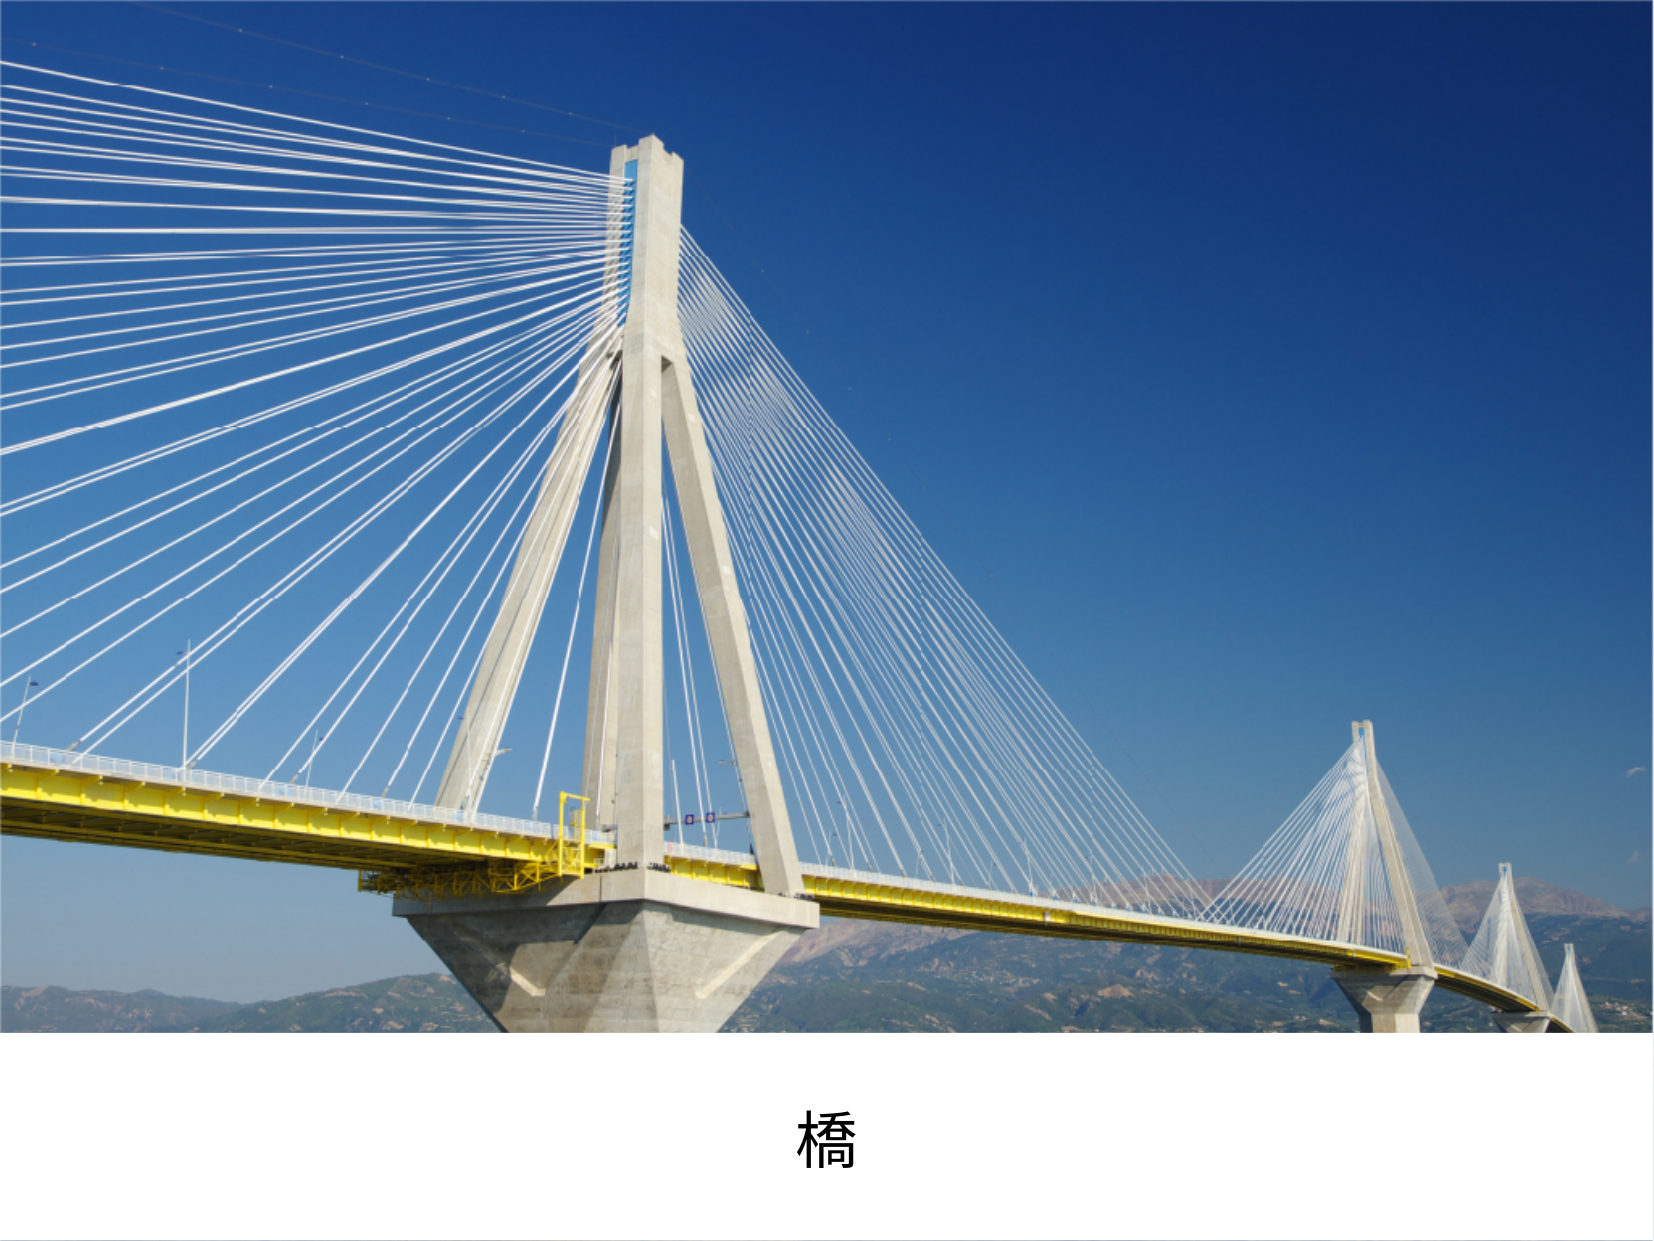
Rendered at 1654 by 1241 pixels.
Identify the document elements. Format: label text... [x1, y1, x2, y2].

title 橋 [0, 1032, 1654, 1241]
picture [0, 0, 1654, 1032]
